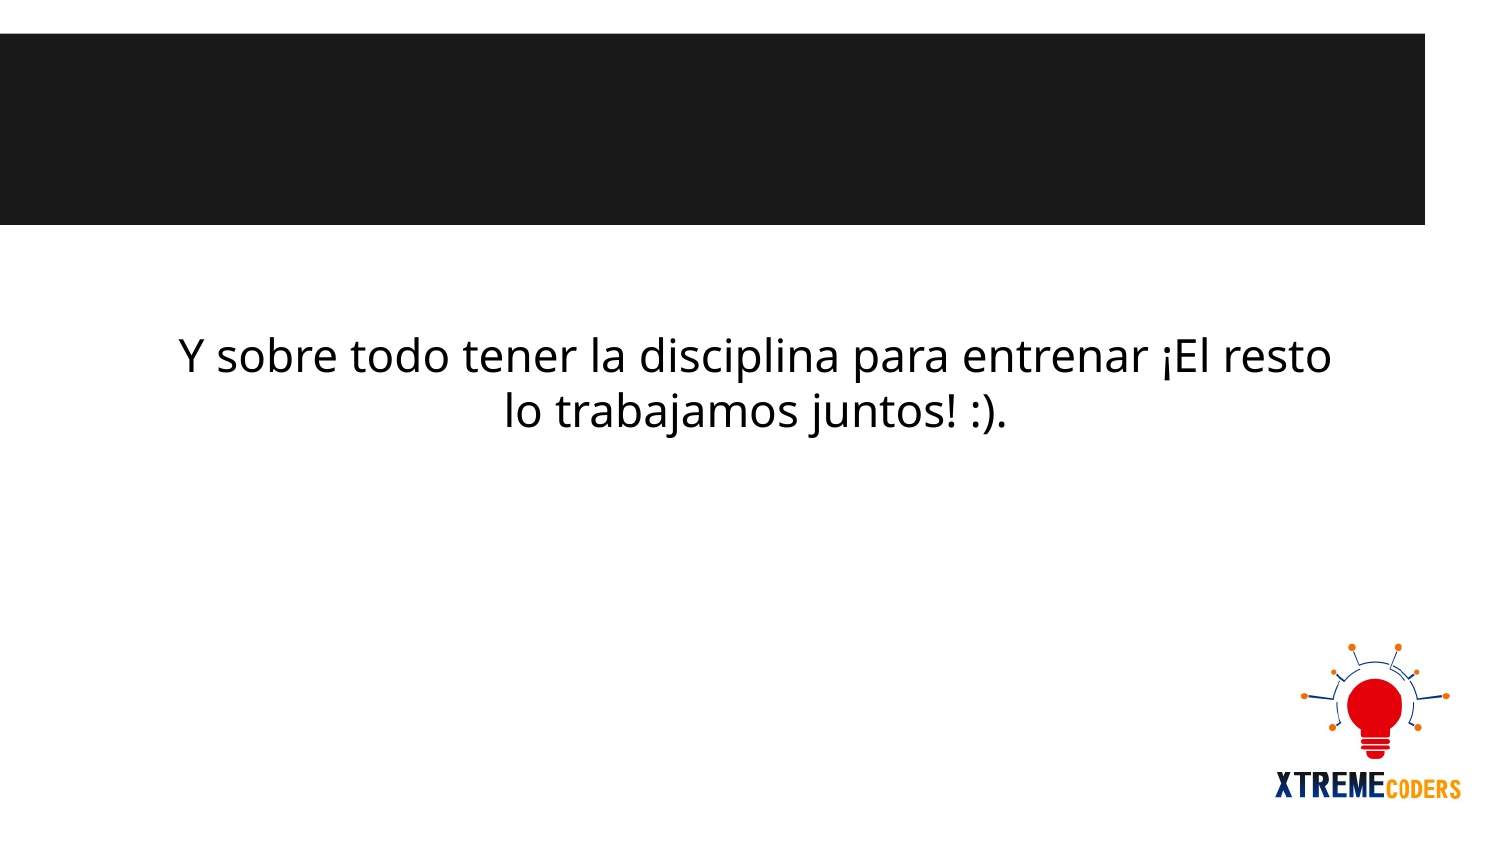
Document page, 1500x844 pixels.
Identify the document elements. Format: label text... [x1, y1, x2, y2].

picture [1275, 640, 1465, 804]
text_box Y sobre todo tener la disciplina para entrenar ¡El resto lo trabajamos juntos! :). [141, 318, 1370, 582]
